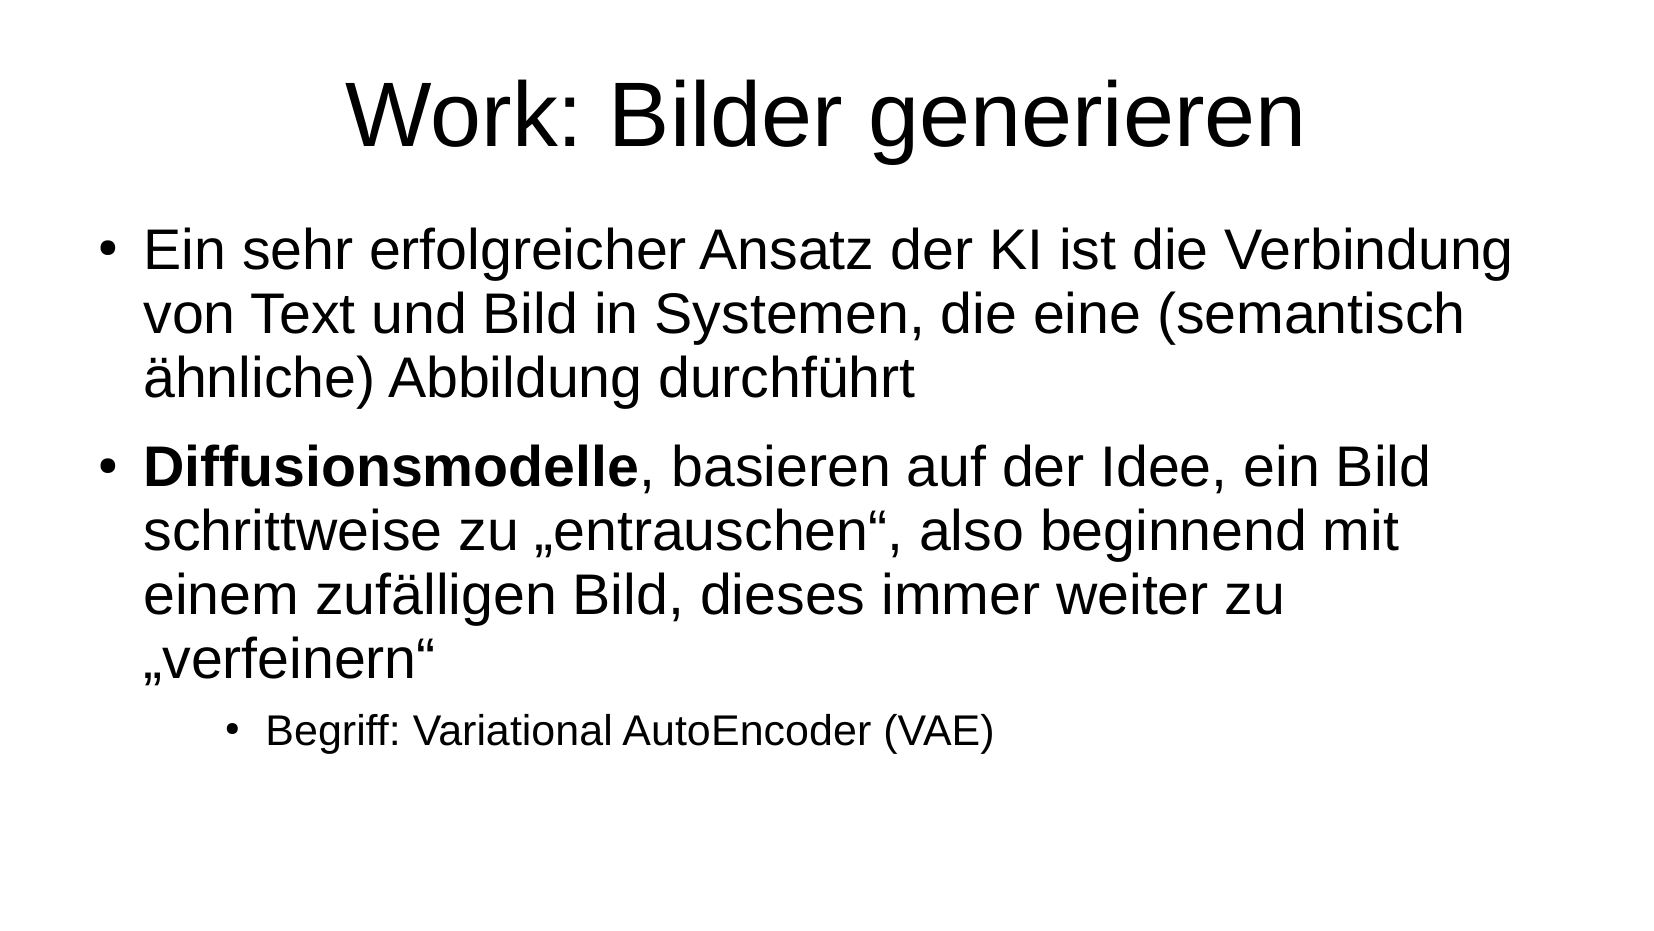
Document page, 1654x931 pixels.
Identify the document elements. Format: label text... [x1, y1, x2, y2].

title Work: Bilder generieren [82, 37, 1571, 193]
list Ein sehr erfolgreicher Ansatz der KI ist die Verbindung von Text und Bild in Systemen, die eine (semantisch ähnliche) Abbildung durchführt Diffusionsmodelle, basieren auf der Idee, ein Bild schrittweise zu „entrauschen“, also beginnend mit einem zufälligen Bild, dieses immer weiter zu „verfeinern“ Begriff: Variational AutoEncoder (VAE) [82, 217, 1571, 758]
